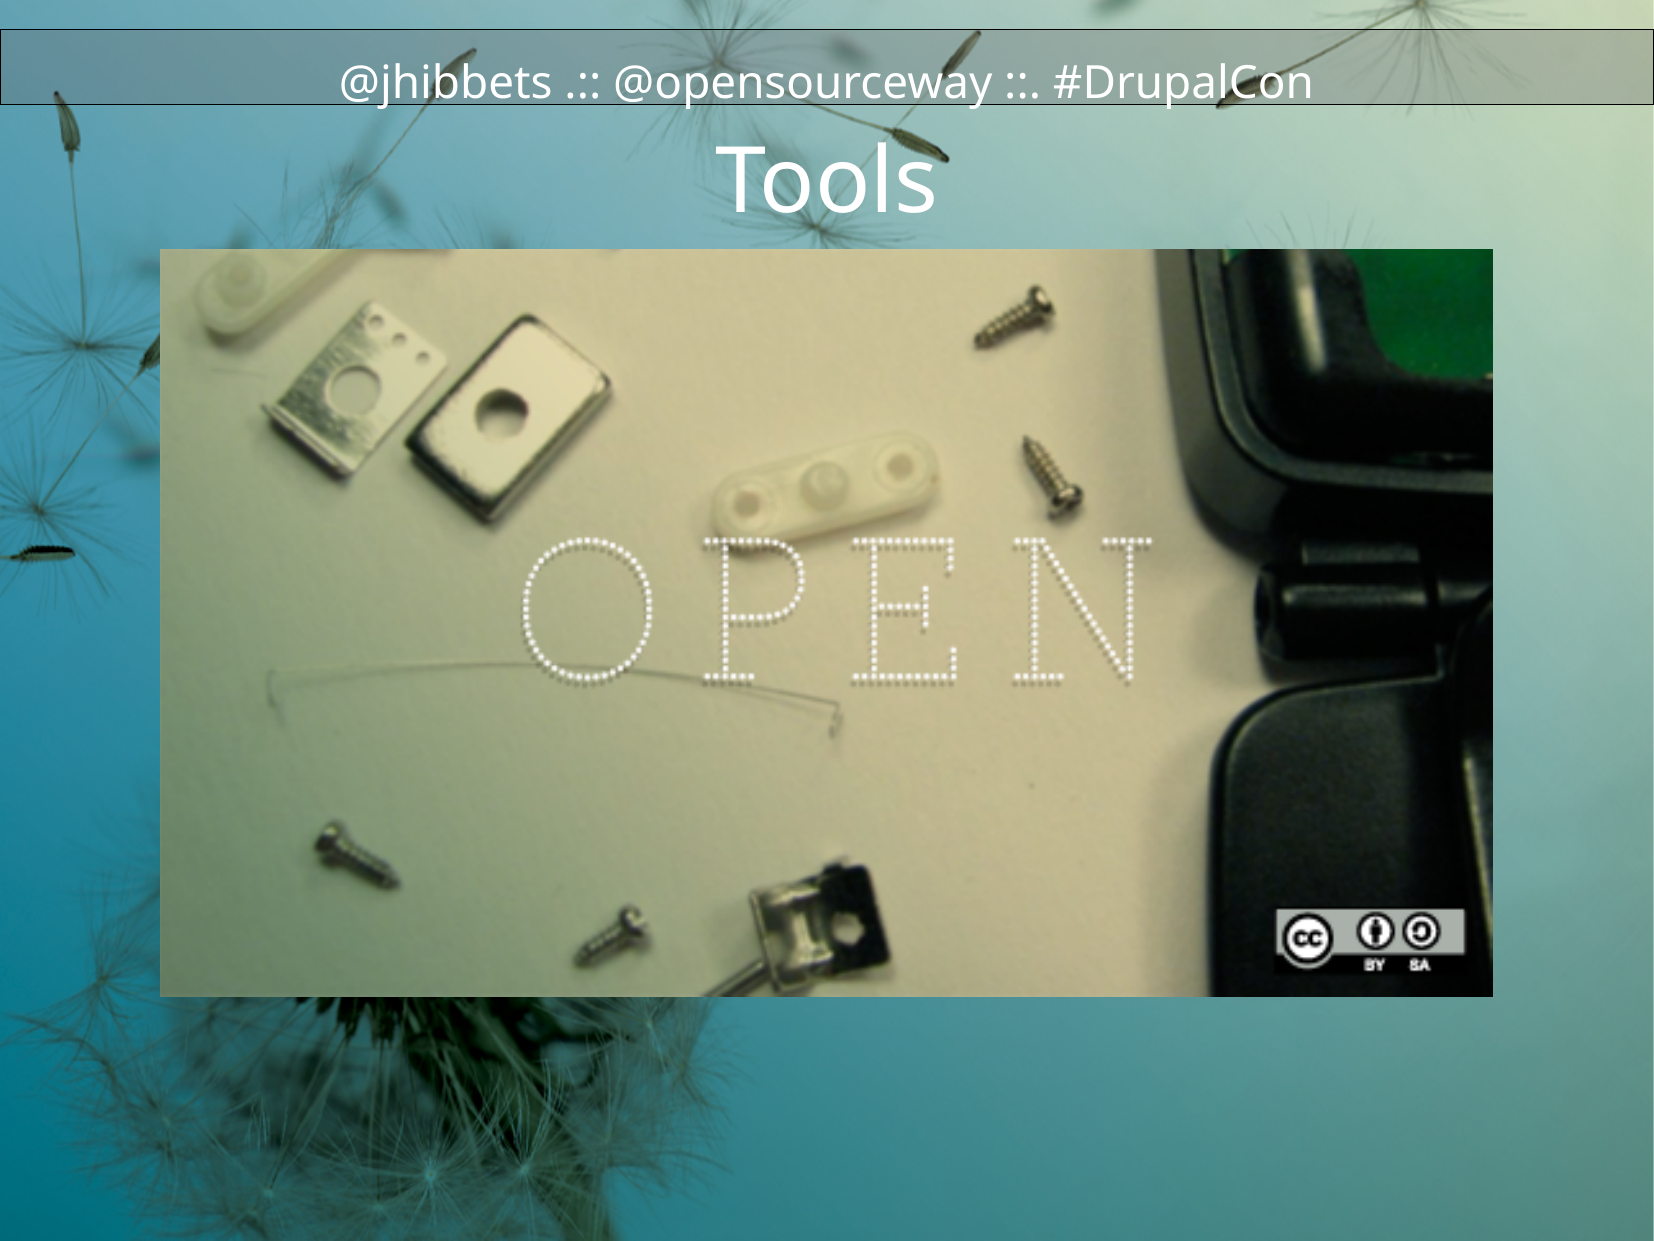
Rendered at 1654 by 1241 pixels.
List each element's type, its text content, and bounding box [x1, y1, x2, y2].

picture [0, 0, 1654, 29]
title Tools [82, 73, 1571, 281]
picture [0, 105, 1654, 1241]
